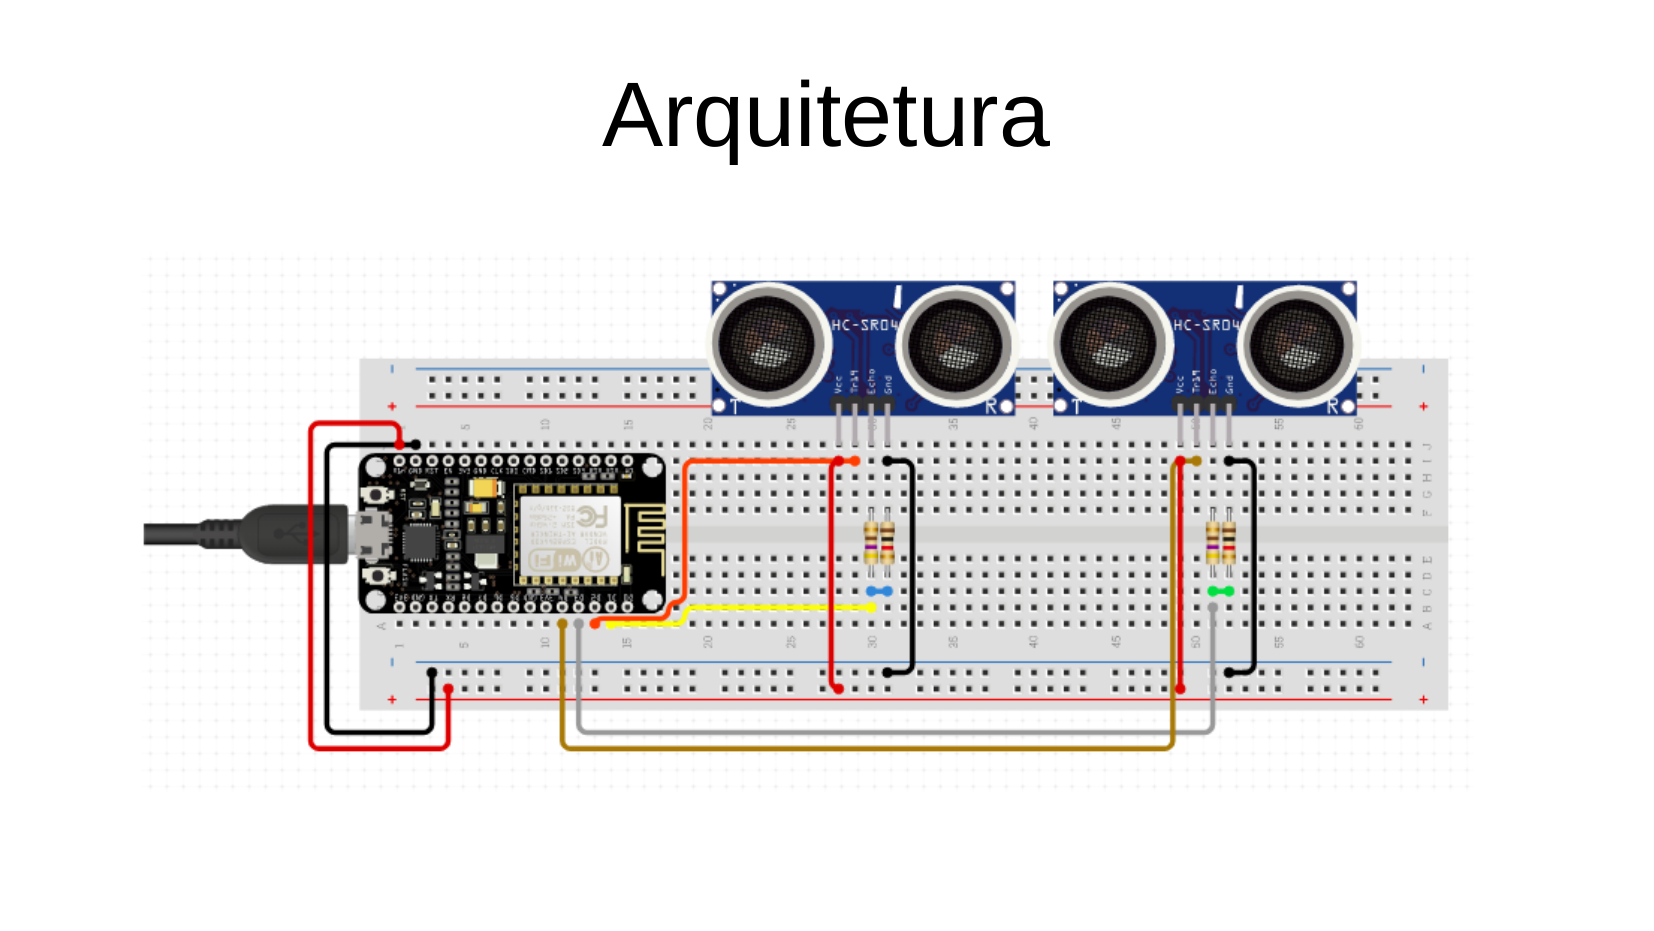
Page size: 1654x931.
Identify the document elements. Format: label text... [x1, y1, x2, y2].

picture [141, 251, 1474, 792]
title Arquitetura [82, 37, 1571, 193]
